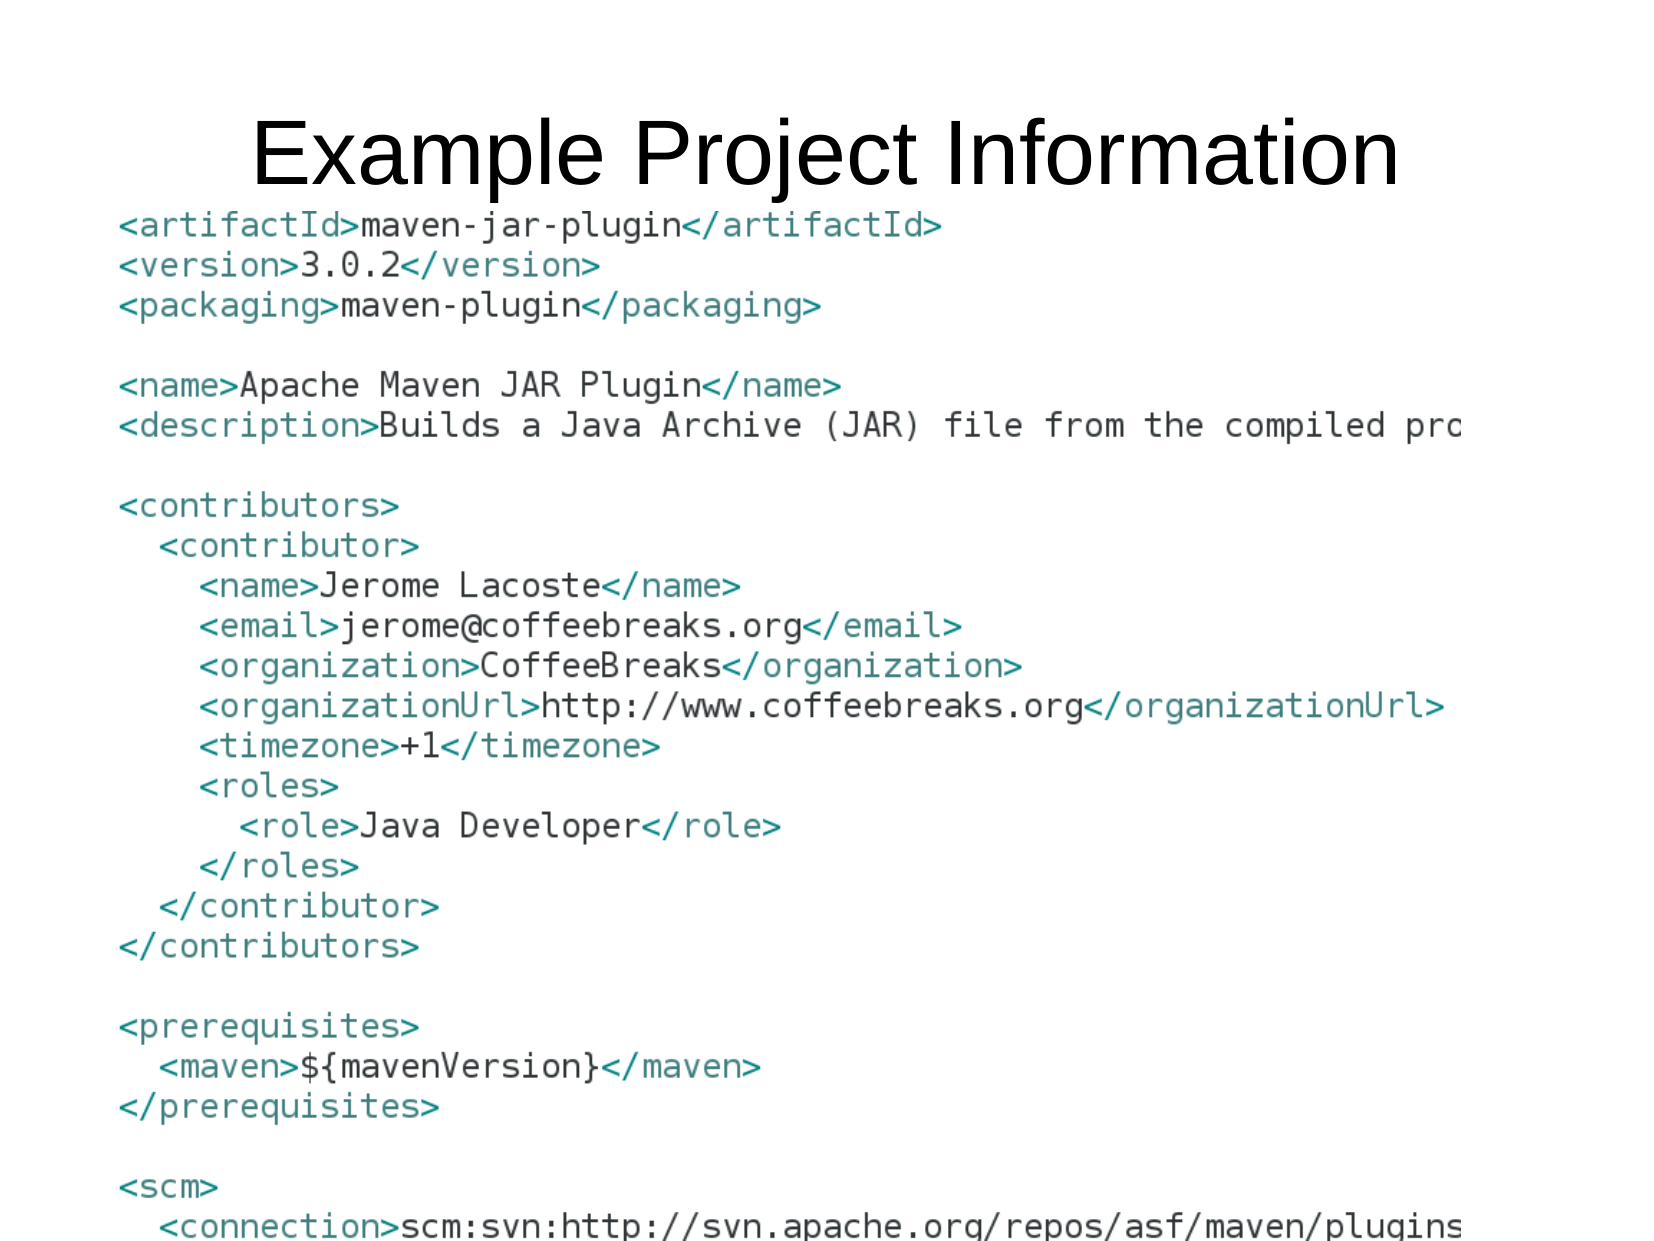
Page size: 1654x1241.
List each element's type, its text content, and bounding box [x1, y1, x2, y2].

title Example Project Information [82, 49, 1571, 257]
picture [110, 211, 1461, 1241]
